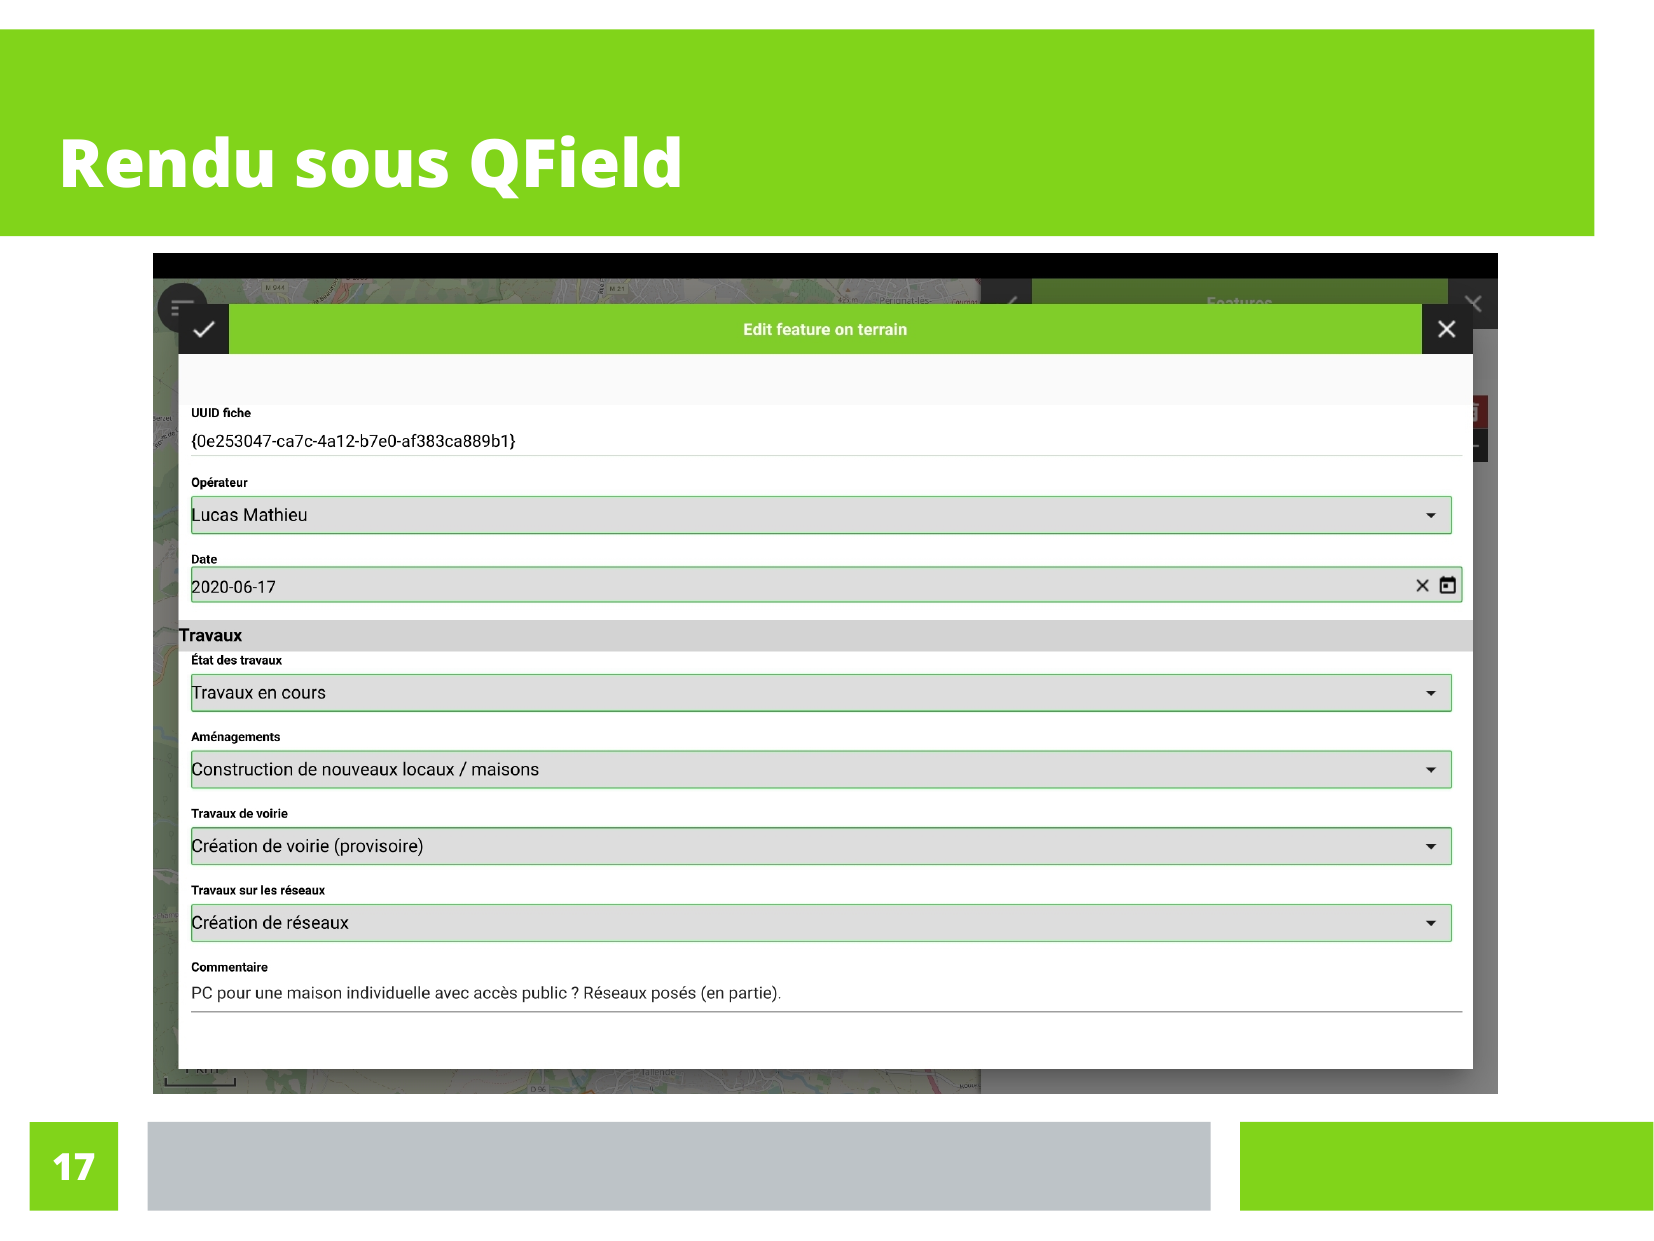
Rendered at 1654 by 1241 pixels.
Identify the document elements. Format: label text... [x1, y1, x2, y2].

picture [153, 253, 1498, 1094]
title Rendu sous QField [59, 59, 1595, 207]
